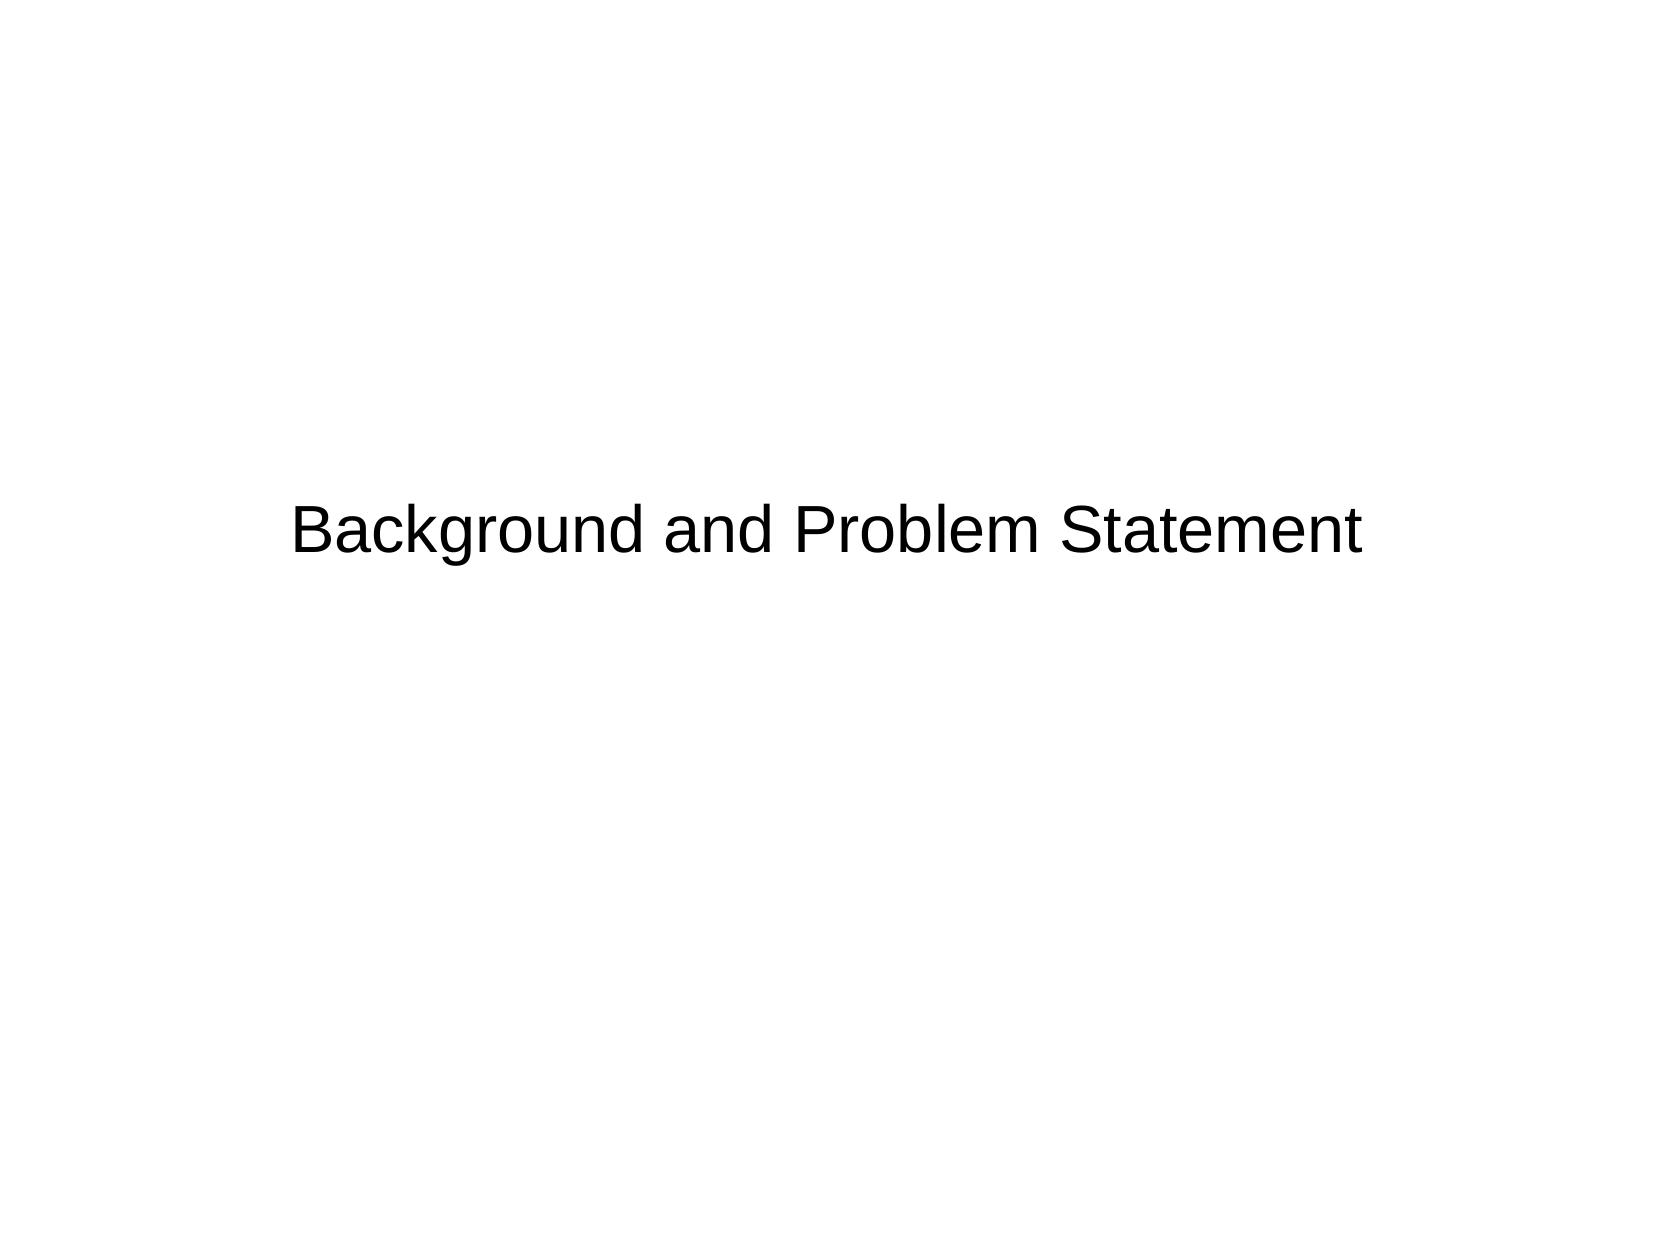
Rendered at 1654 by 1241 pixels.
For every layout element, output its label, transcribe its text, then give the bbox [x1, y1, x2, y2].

subtitle Background and Problem Statement [82, 49, 1571, 1010]
